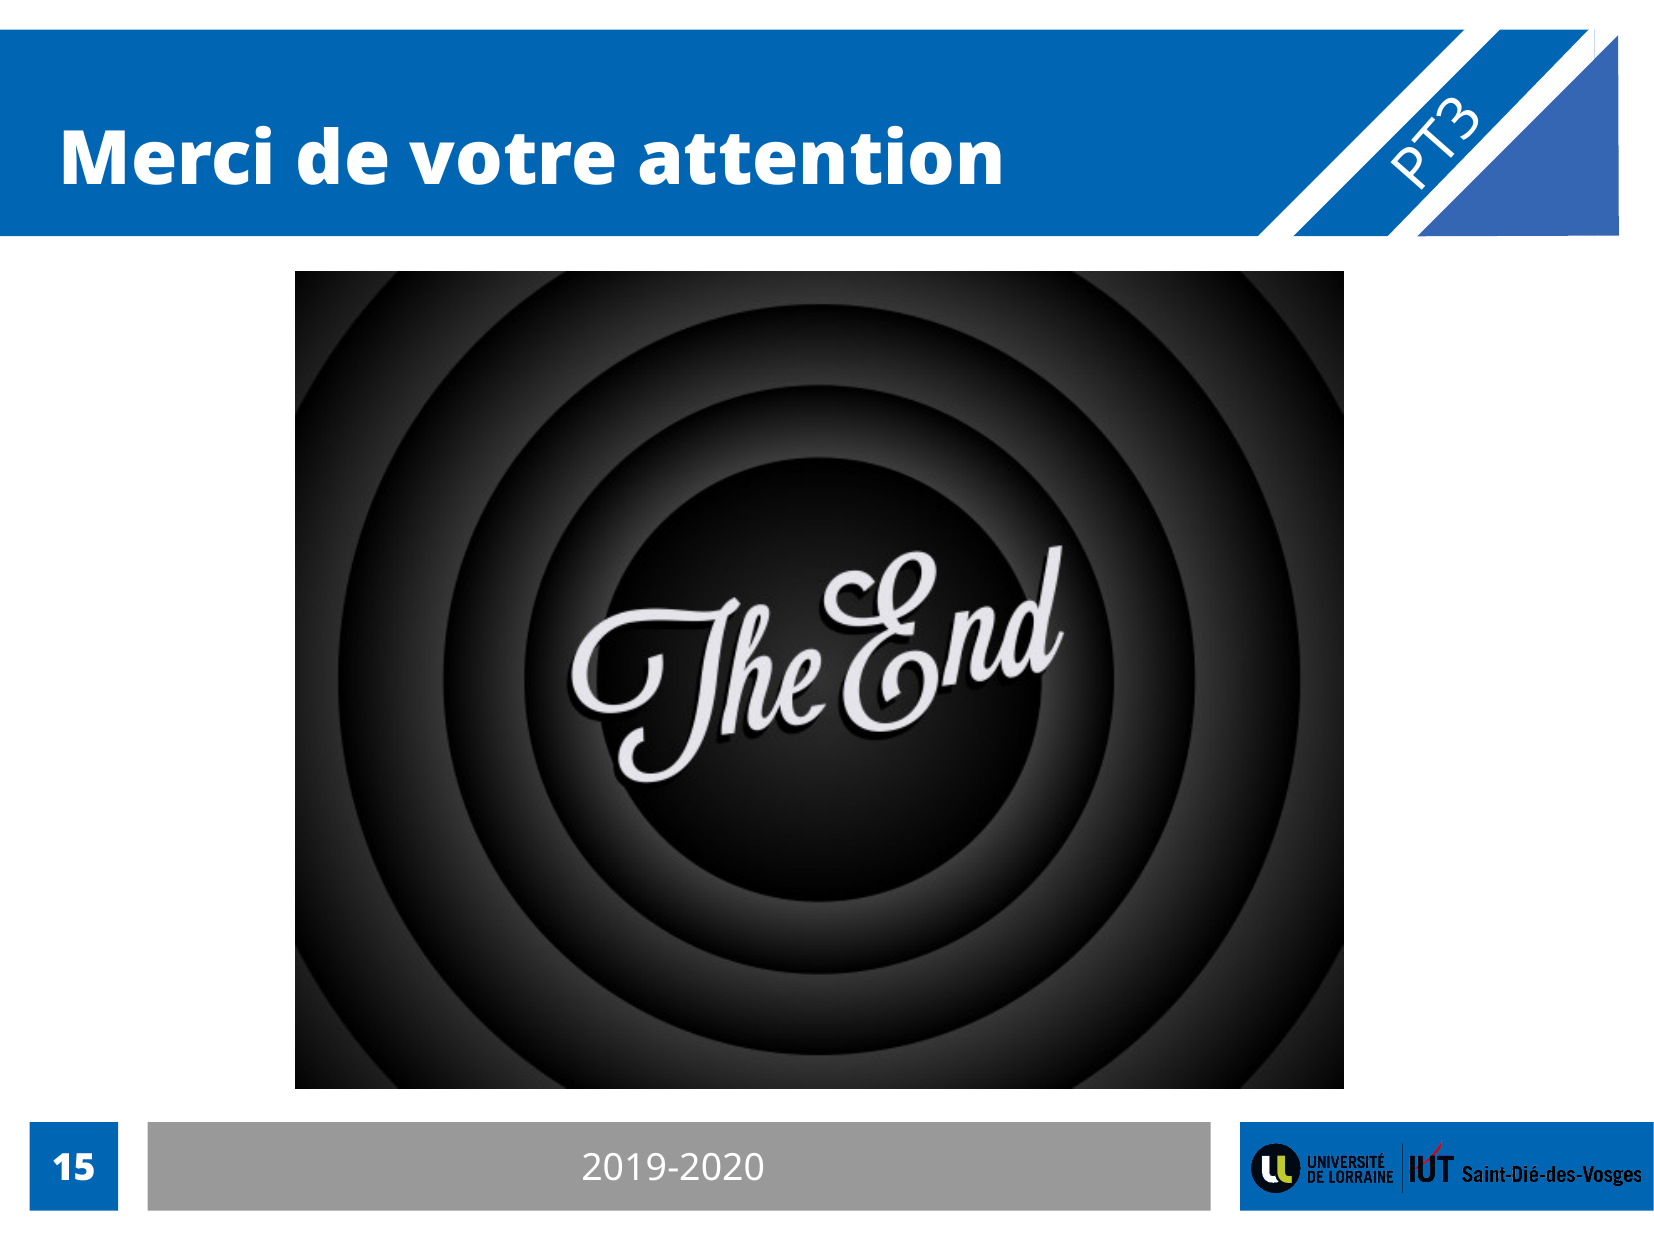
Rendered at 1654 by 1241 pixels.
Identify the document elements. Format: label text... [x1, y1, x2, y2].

picture [1251, 1141, 1642, 1193]
picture [295, 271, 1344, 1089]
title Merci de votre attention [59, 59, 1595, 207]
